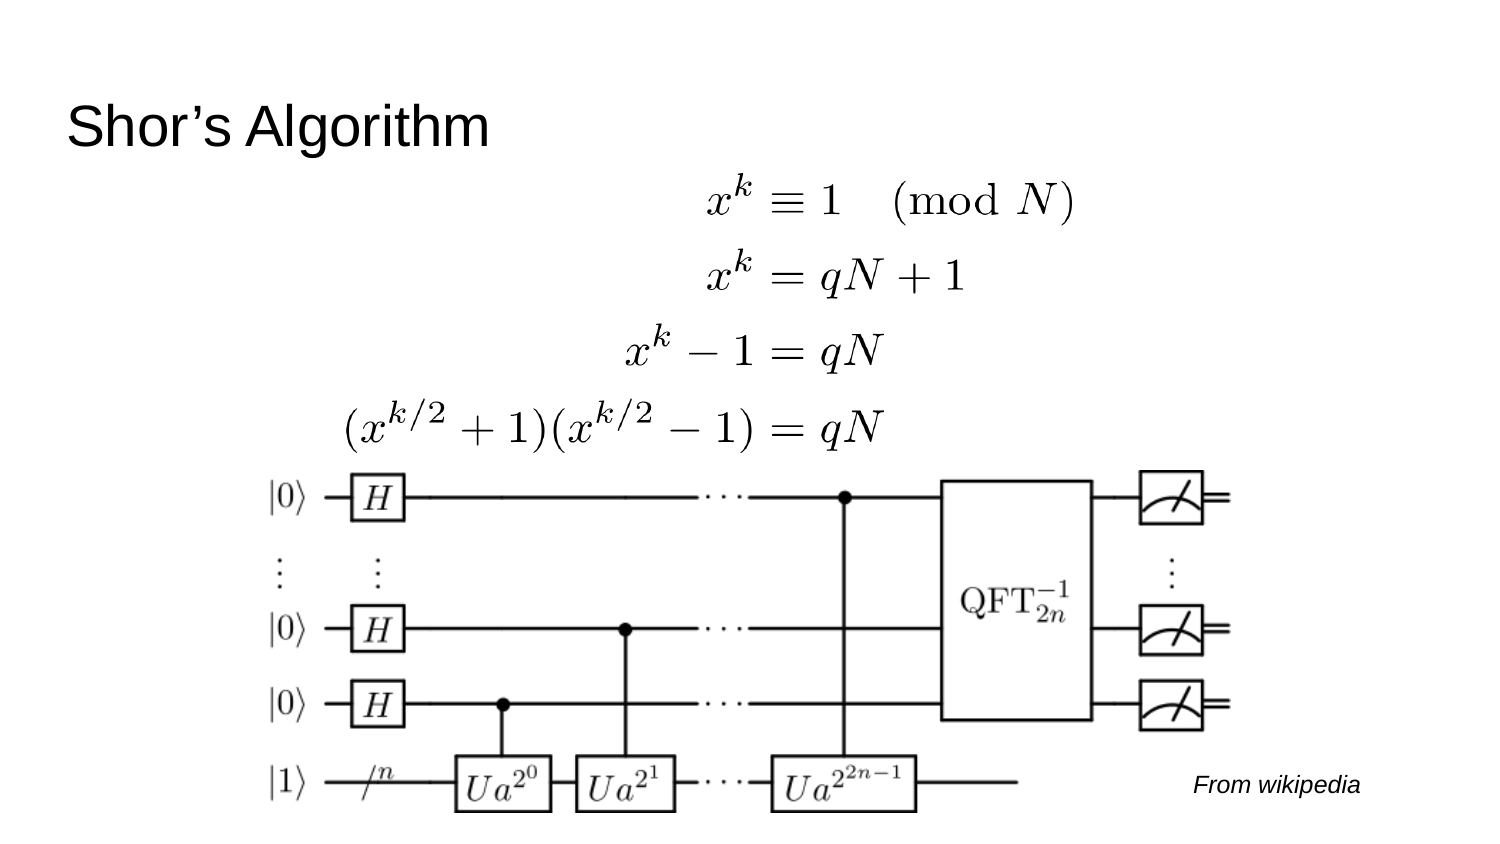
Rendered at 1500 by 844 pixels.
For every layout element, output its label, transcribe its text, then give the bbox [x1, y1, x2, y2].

text_box From wikipedia [1178, 754, 1406, 829]
picture [346, 173, 1072, 453]
picture [269, 470, 1231, 813]
title Shor’s Algorithm [51, 72, 1449, 167]
